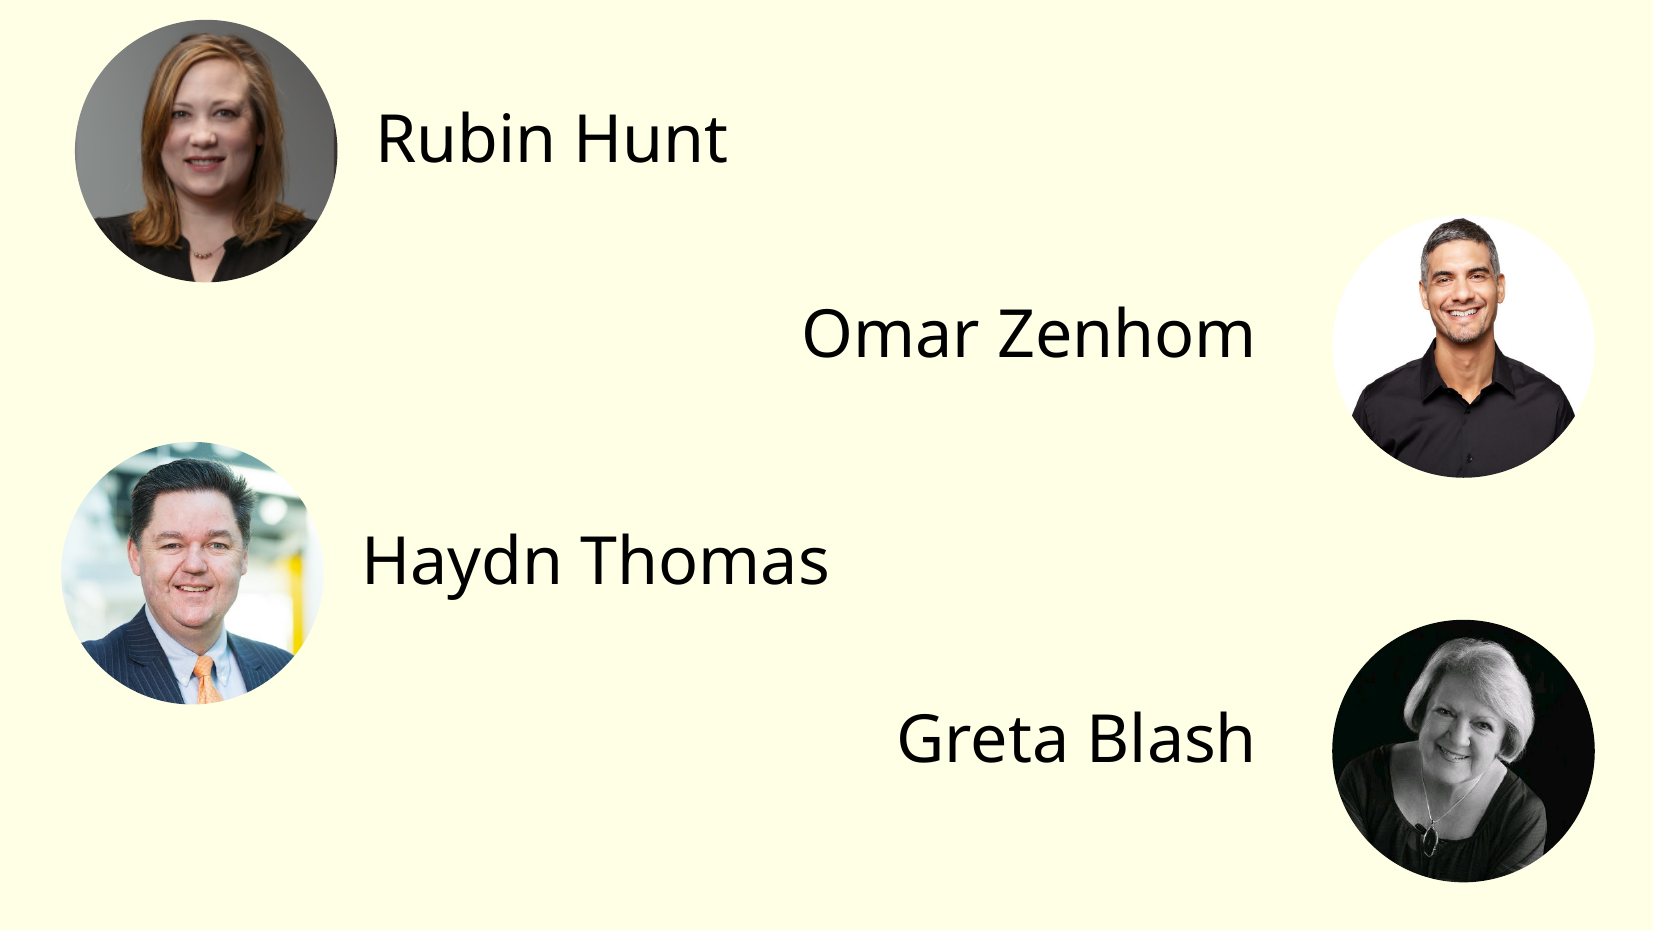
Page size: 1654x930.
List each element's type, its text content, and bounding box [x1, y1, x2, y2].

list Rubin Hunt [375, 91, 1576, 212]
list Omar Zenhom [57, 286, 1258, 407]
text_box [74, 19, 338, 283]
list Haydn Thomas [361, 513, 1562, 634]
text_box [1332, 634, 1595, 883]
text_box [61, 441, 324, 691]
text_box [1332, 215, 1595, 478]
list Greta Blash [57, 691, 1258, 812]
